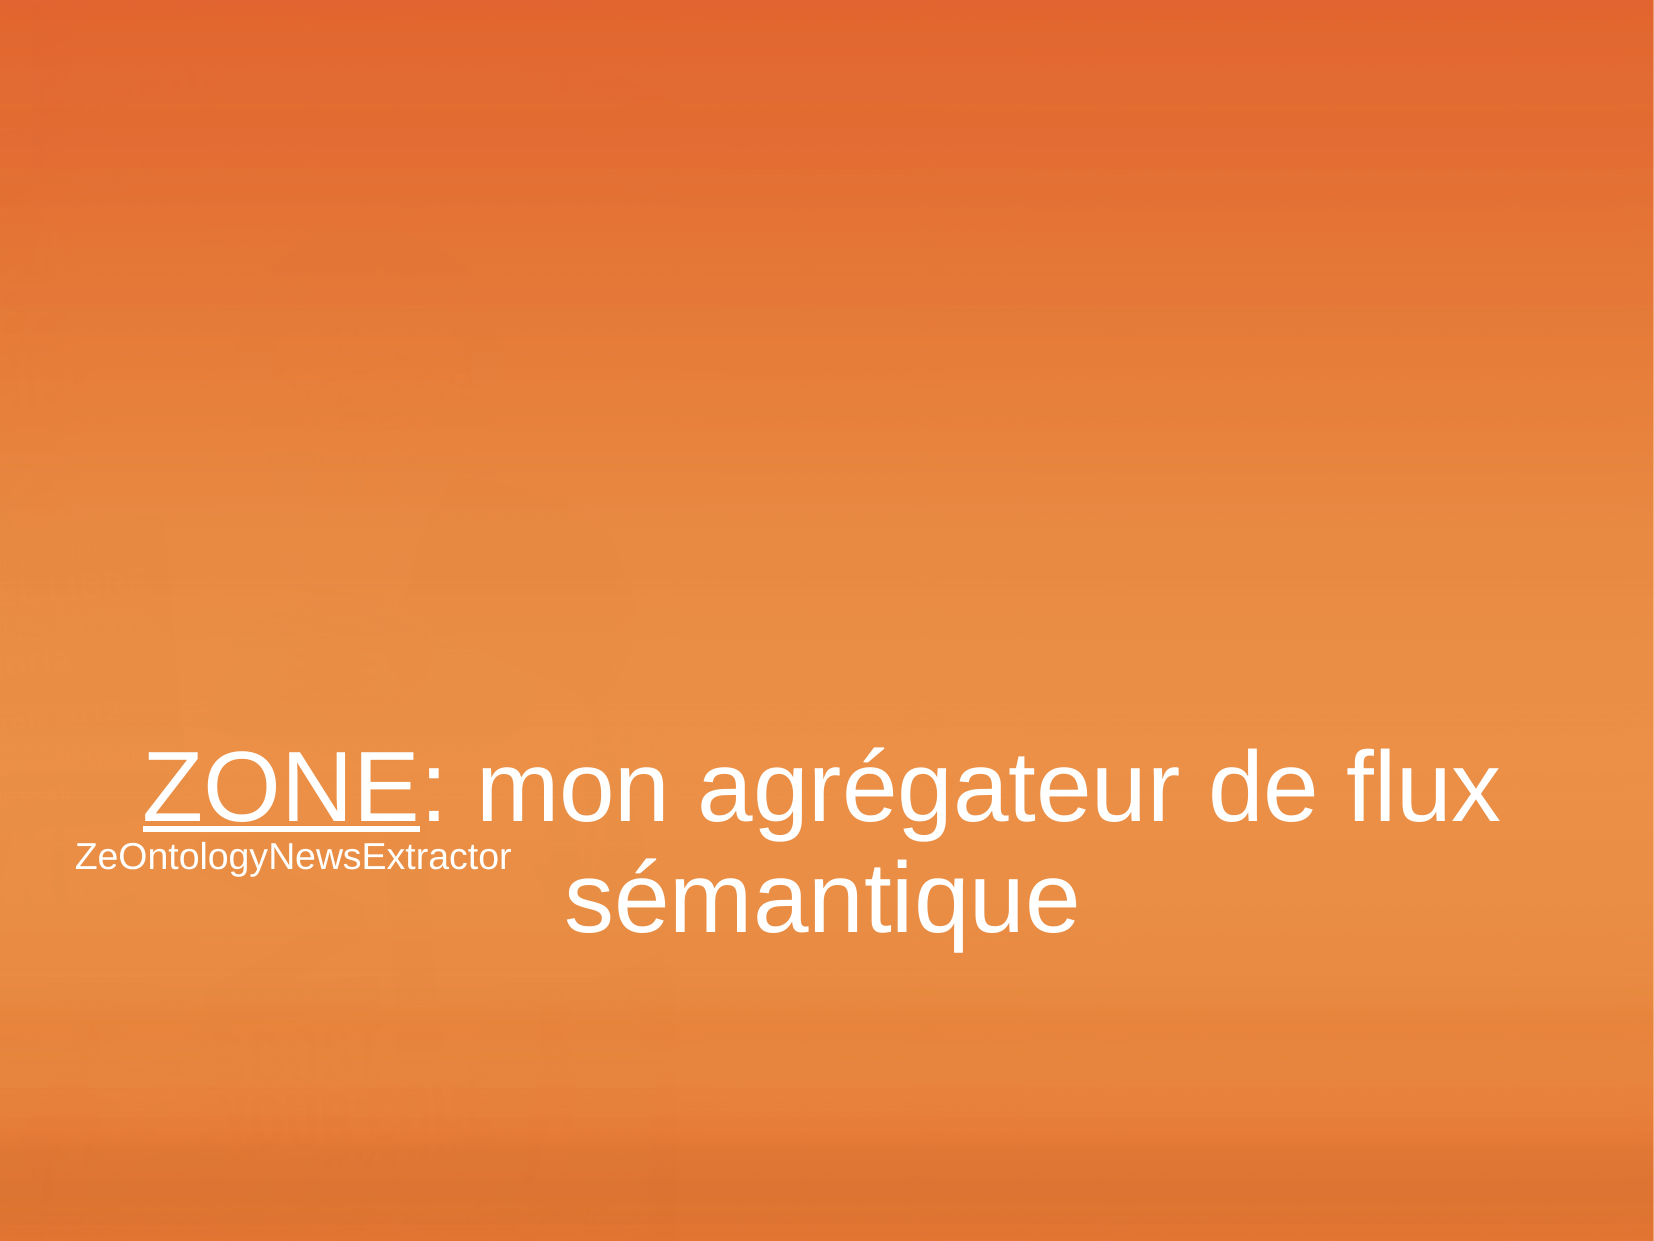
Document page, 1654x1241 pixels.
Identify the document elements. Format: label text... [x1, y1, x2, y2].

text_box ZeOntologyNewsExtractor [60, 828, 527, 886]
subtitle ZONE: mon agrégateur de flux sémantique [25, 15, 1621, 1186]
picture [0, 0, 1654, 1241]
